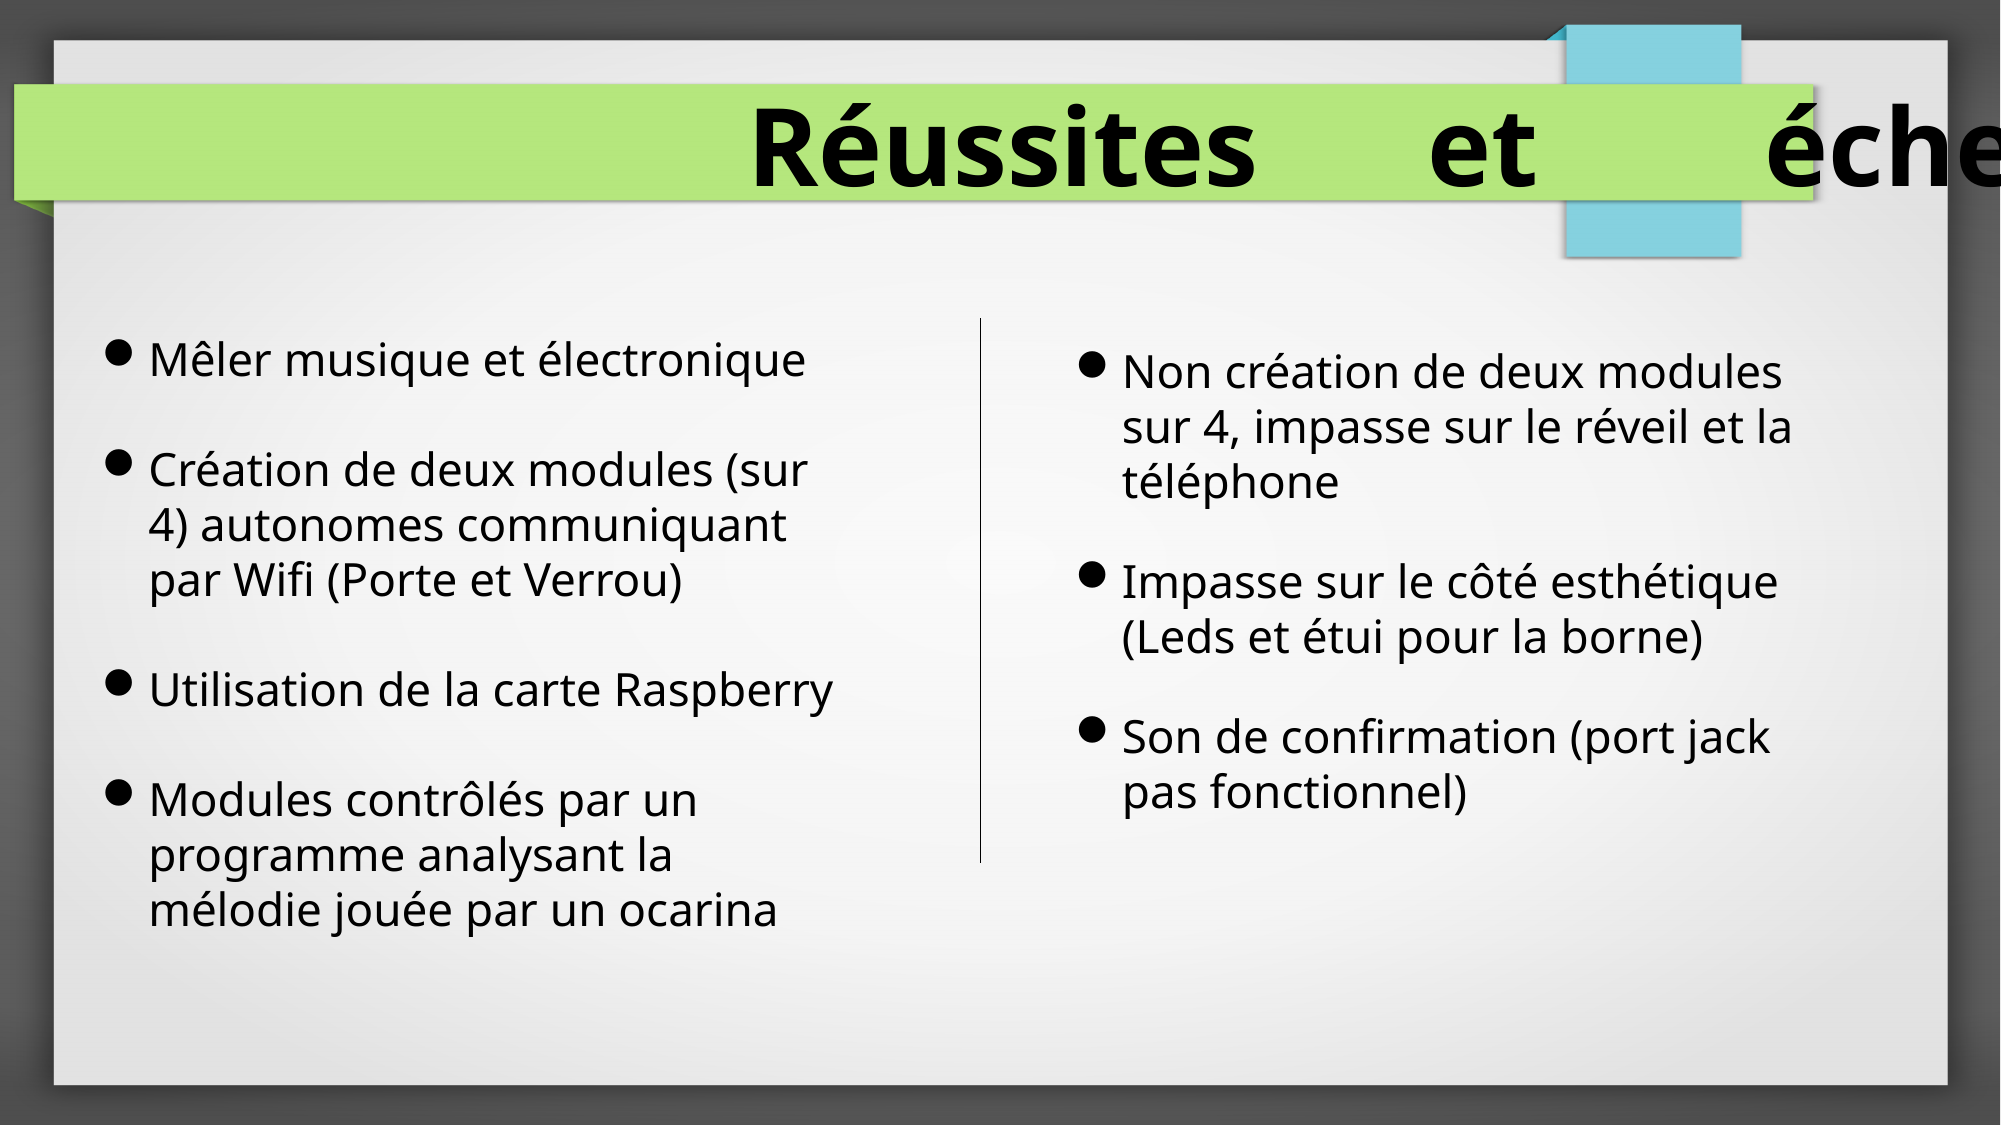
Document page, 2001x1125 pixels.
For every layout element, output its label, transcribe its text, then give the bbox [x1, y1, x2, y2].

picture [1976, 160, 2001, 175]
picture [0, 0, 2001, 1125]
text_box Mêler musique et électronique Création de deux modules (sur 4) autonomes communiquant par Wifi (Porte et Verrou) Utilisation de la carte Raspberry Modules contrôlés par un programme analysant la mélodie jouée par un ocarina [77, 314, 869, 733]
text_box Réussites et échecs [732, 70, 1228, 216]
text_box Non création de deux modules sur 4, impasse sur le réveil et la téléphone Impasse sur le côté esthétique (Leds et étui pour la borne) Son de confirmation (port jack pas fonctionnel) [1051, 326, 1843, 745]
picture [1977, 137, 1999, 150]
